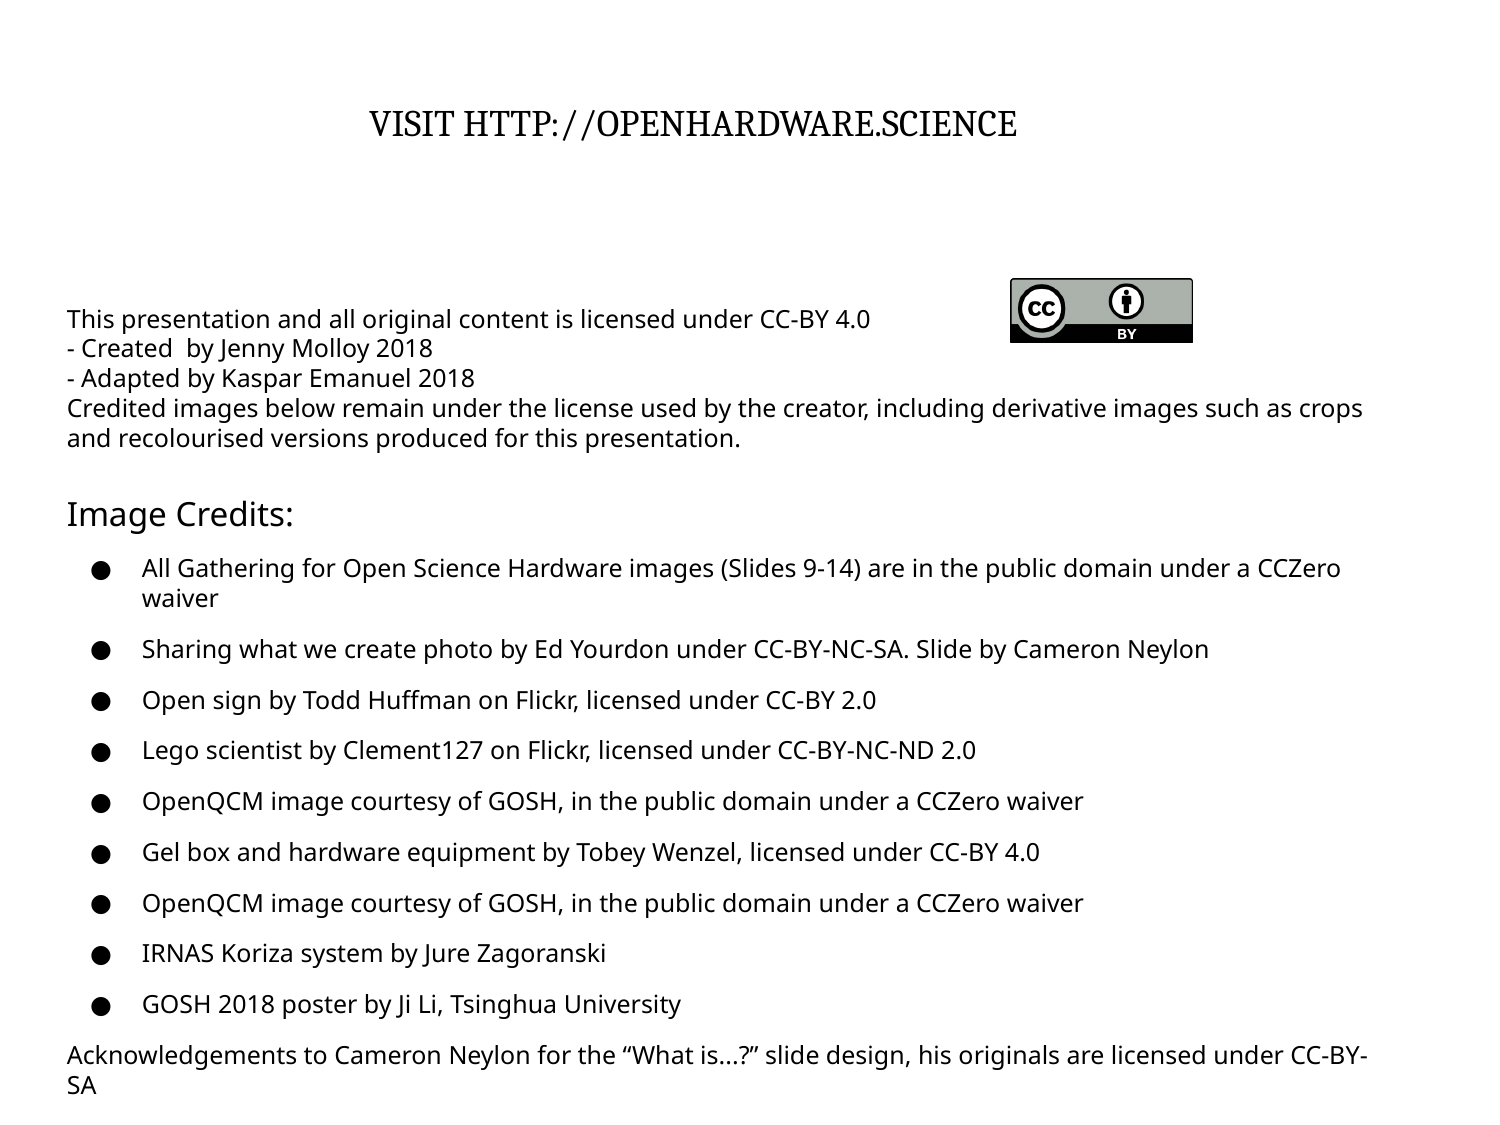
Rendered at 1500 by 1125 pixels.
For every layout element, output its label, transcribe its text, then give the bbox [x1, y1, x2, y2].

text_box VISIT HTTP://OPENHARDWARE.SCIENCE [354, 95, 1500, 154]
picture [1010, 278, 1193, 343]
text_box This presentation and all original content is licensed under CC-BY 4.0 - Created by Jenny Molloy 2018 - Adapted by Kaspar Emanuel 2018 Credited images below remain under the license used by the creator, including derivative images such as crops and recolourised versions produced for this presentation. Image Credits: All Gathering for Open Science Hardware images (Slides 9-14) are in the public domain under a CCZero waiver Sharing what we create photo by Ed Yourdon under CC-BY-NC-SA. Slide by Cameron Neylon Open sign by Todd Huffman on Flickr, licensed under CC-BY 2.0 Lego scientist by Clement127 on Flickr, licensed under CC-BY-NC-ND 2.0 OpenQCM image courtesy of GOSH, in the public domain under a CCZero waiver Gel box and hardware equipment by Tobey Wenzel, licensed under CC-BY 4.0 OpenQCM image courtesy of GOSH, in the public domain under a CCZero waiver IRNAS Koriza system by Jure Zagoranski GOSH 2018 poster by Ji Li, Tsinghua University Acknowledgements to Cameron Neylon for the “What is...?” slide design, his originals are licensed under CC-BY-SA [53, 141, 1388, 1090]
